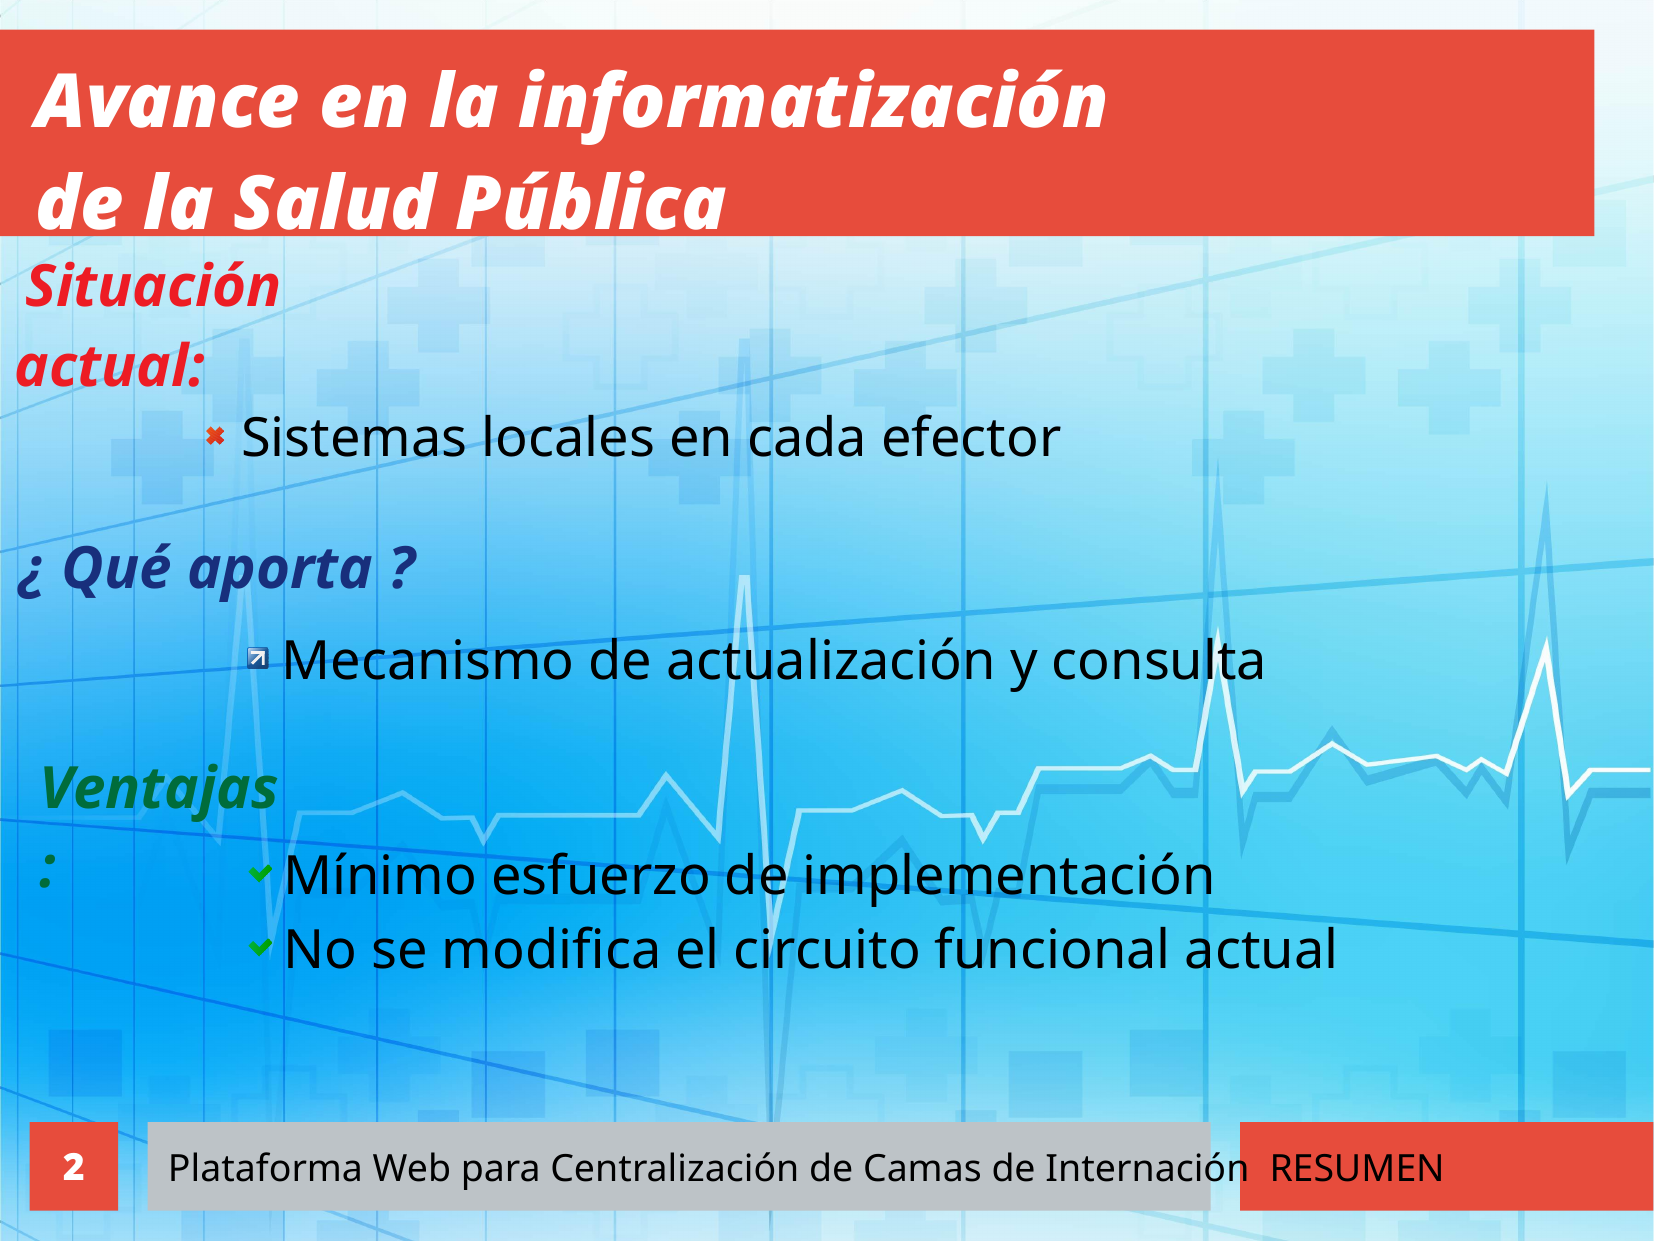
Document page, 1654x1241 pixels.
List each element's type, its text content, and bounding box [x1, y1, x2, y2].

text_box ¿ Qué aporta ? [5, 519, 391, 608]
text_box Mecanismo de actualización y consulta [231, 613, 1174, 697]
text_box Mínimo esfuerzo de implementación No se modifica el circuito funcional actual [233, 828, 1241, 981]
text_box Ventajas: [25, 738, 296, 827]
picture [0, 0, 1654, 1241]
text_box Plataforma Web para Centralización de Camas de Internación [153, 1133, 1138, 1196]
text_box RESUMEN [1254, 1133, 1441, 1196]
text_box Situación actual: [0, 248, 473, 400]
text_box Sistemas locales en cada efector [236, 354, 1032, 472]
title Avance en la informatización de la Salud Pública [35, 47, 1571, 195]
